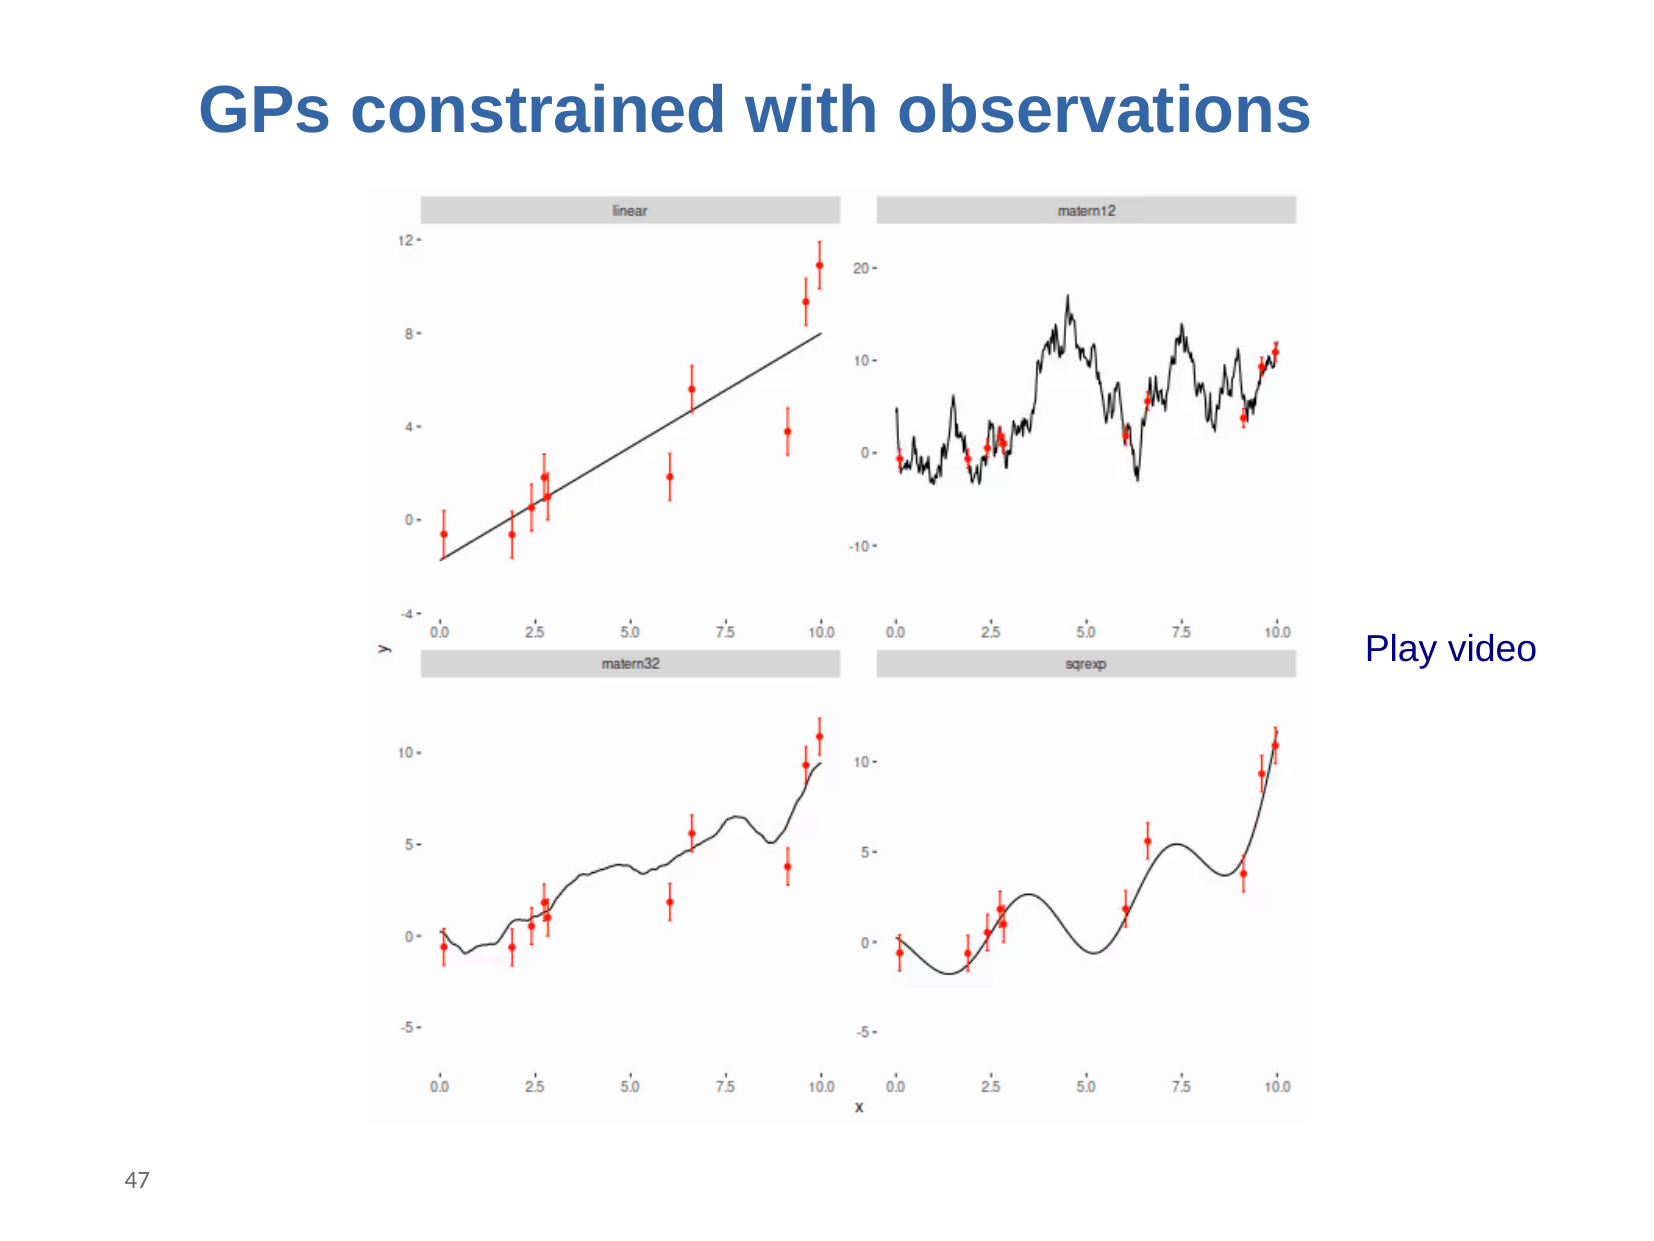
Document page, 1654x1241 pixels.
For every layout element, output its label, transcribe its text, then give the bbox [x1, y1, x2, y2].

text_box [367, 187, 1306, 1126]
title GPs constrained with observations [147, 5, 1365, 213]
text_box Play video [1350, 619, 1561, 676]
